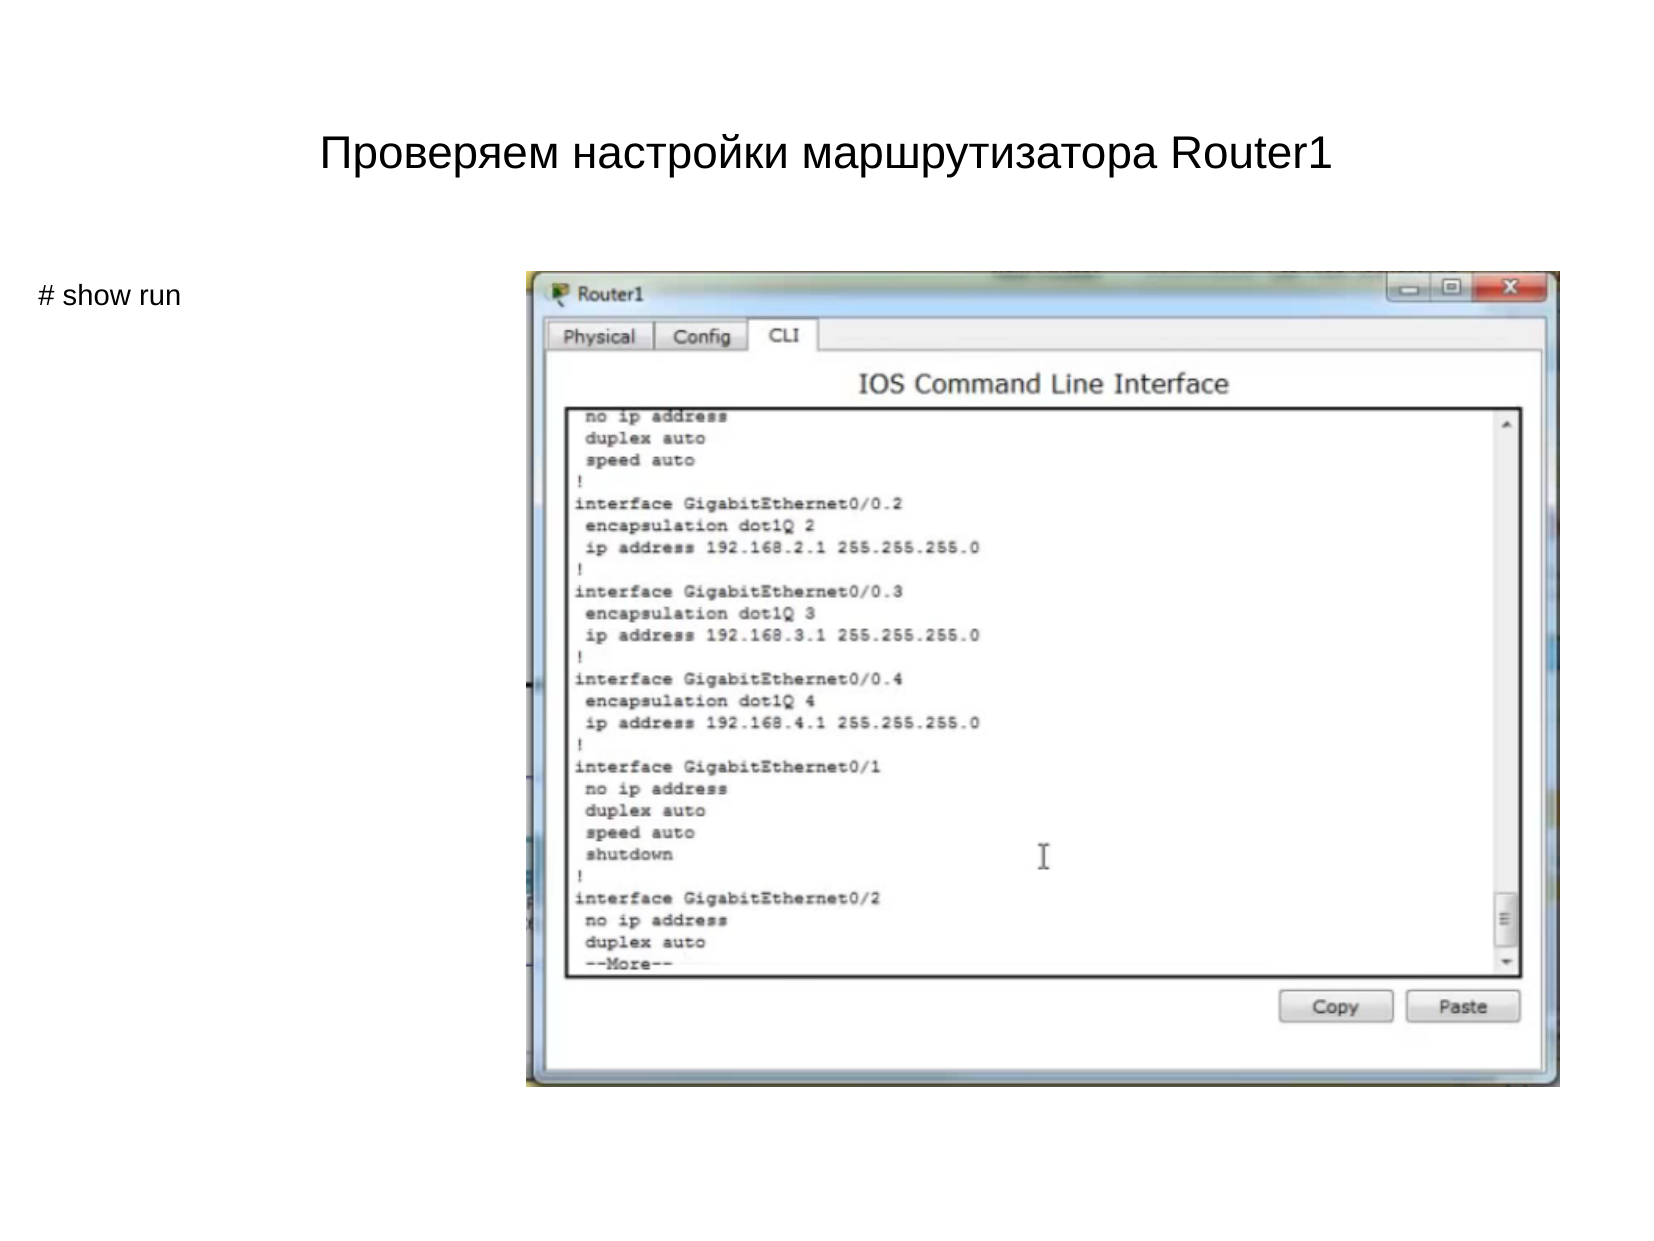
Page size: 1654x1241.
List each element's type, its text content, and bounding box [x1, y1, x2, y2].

title Проверяем настройки маршрутизатора Router1 [82, 49, 1571, 257]
picture [526, 271, 1560, 1087]
text_box # show run [23, 271, 922, 1170]
